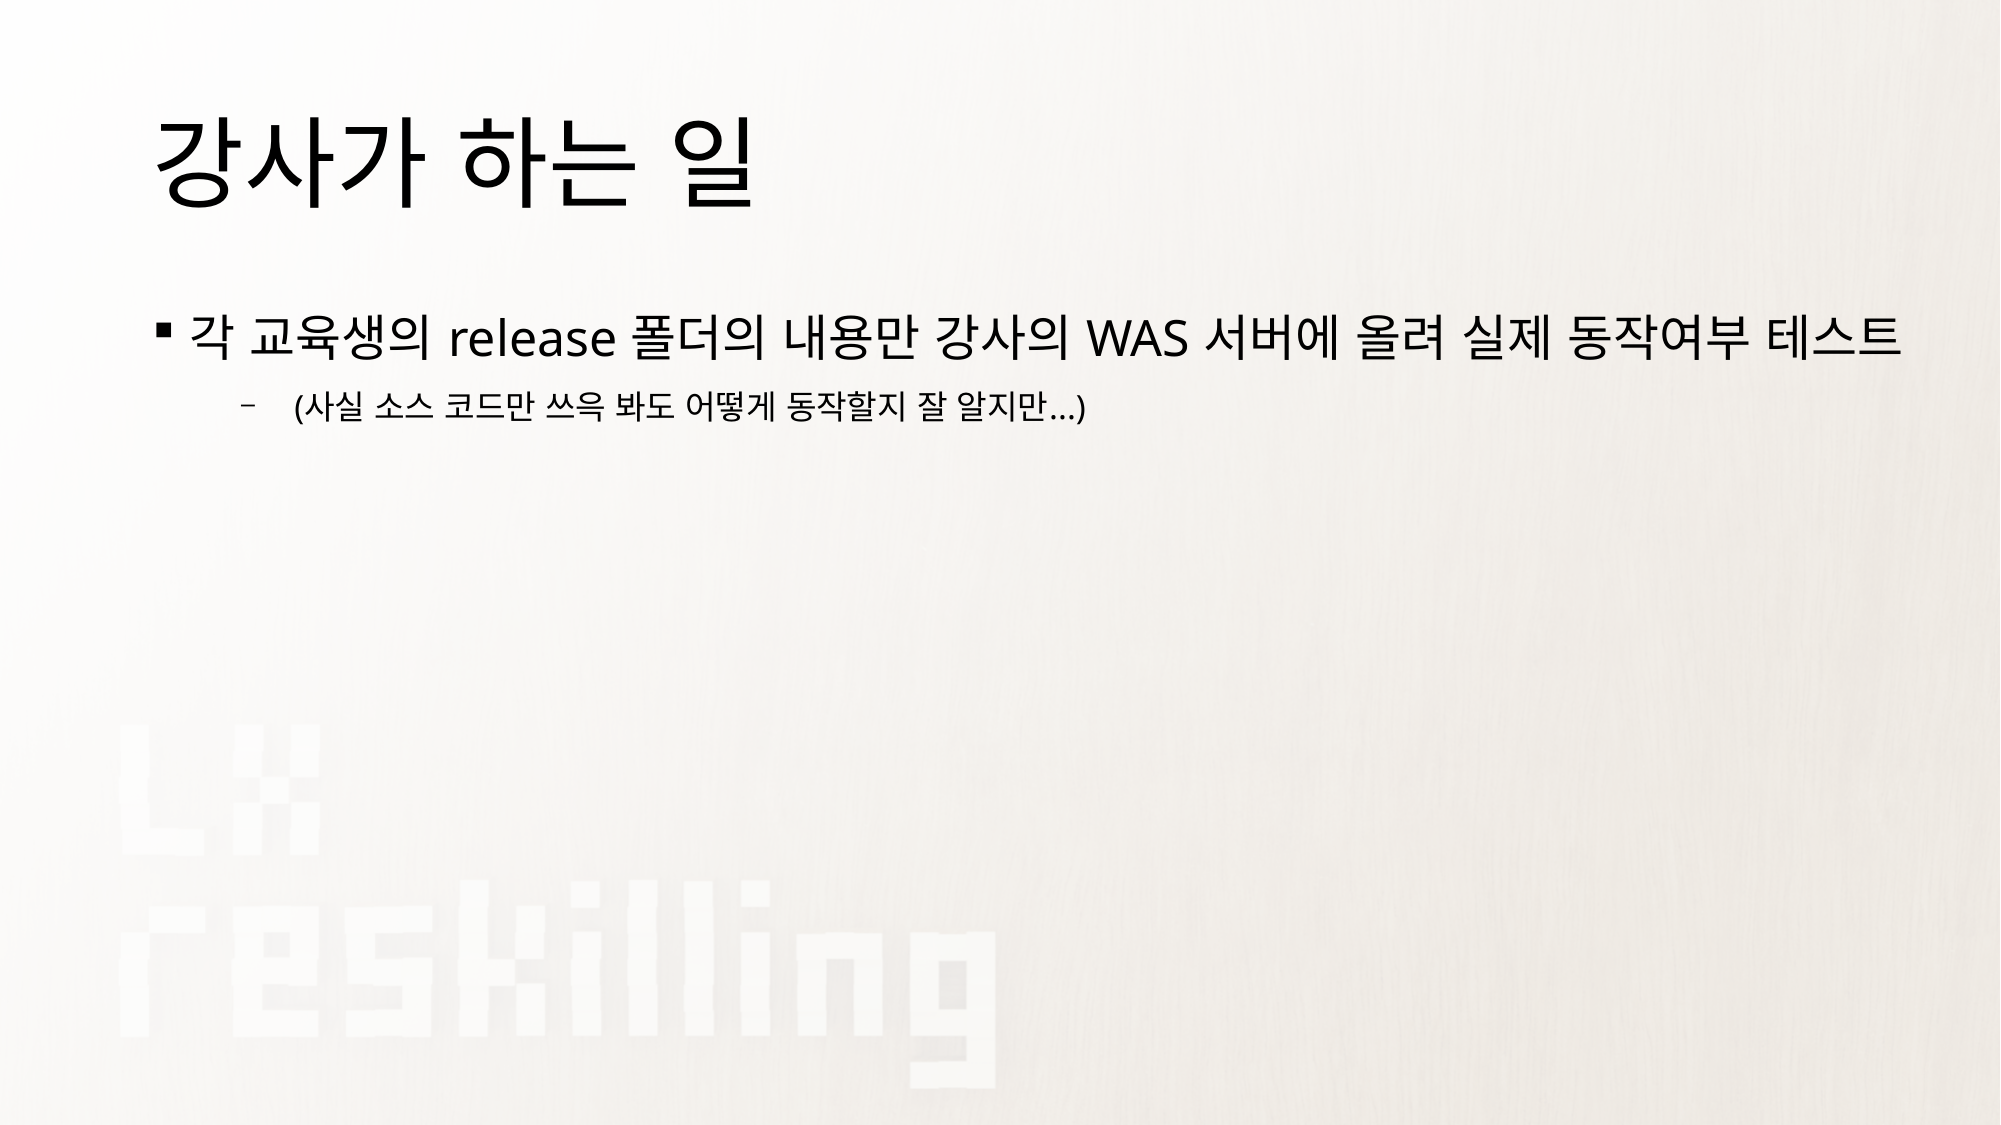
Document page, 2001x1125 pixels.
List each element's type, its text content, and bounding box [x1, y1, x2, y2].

title 강사가 하는 일 [137, 59, 1949, 278]
list 각 교육생의 release 폴더의 내용만 강사의 WAS 서버에 올려 실제 동작여부 테스트 (사실 소스 코드만 쓰윽 봐도 어떻게 동작할지 잘 알지만...) [137, 305, 2000, 562]
